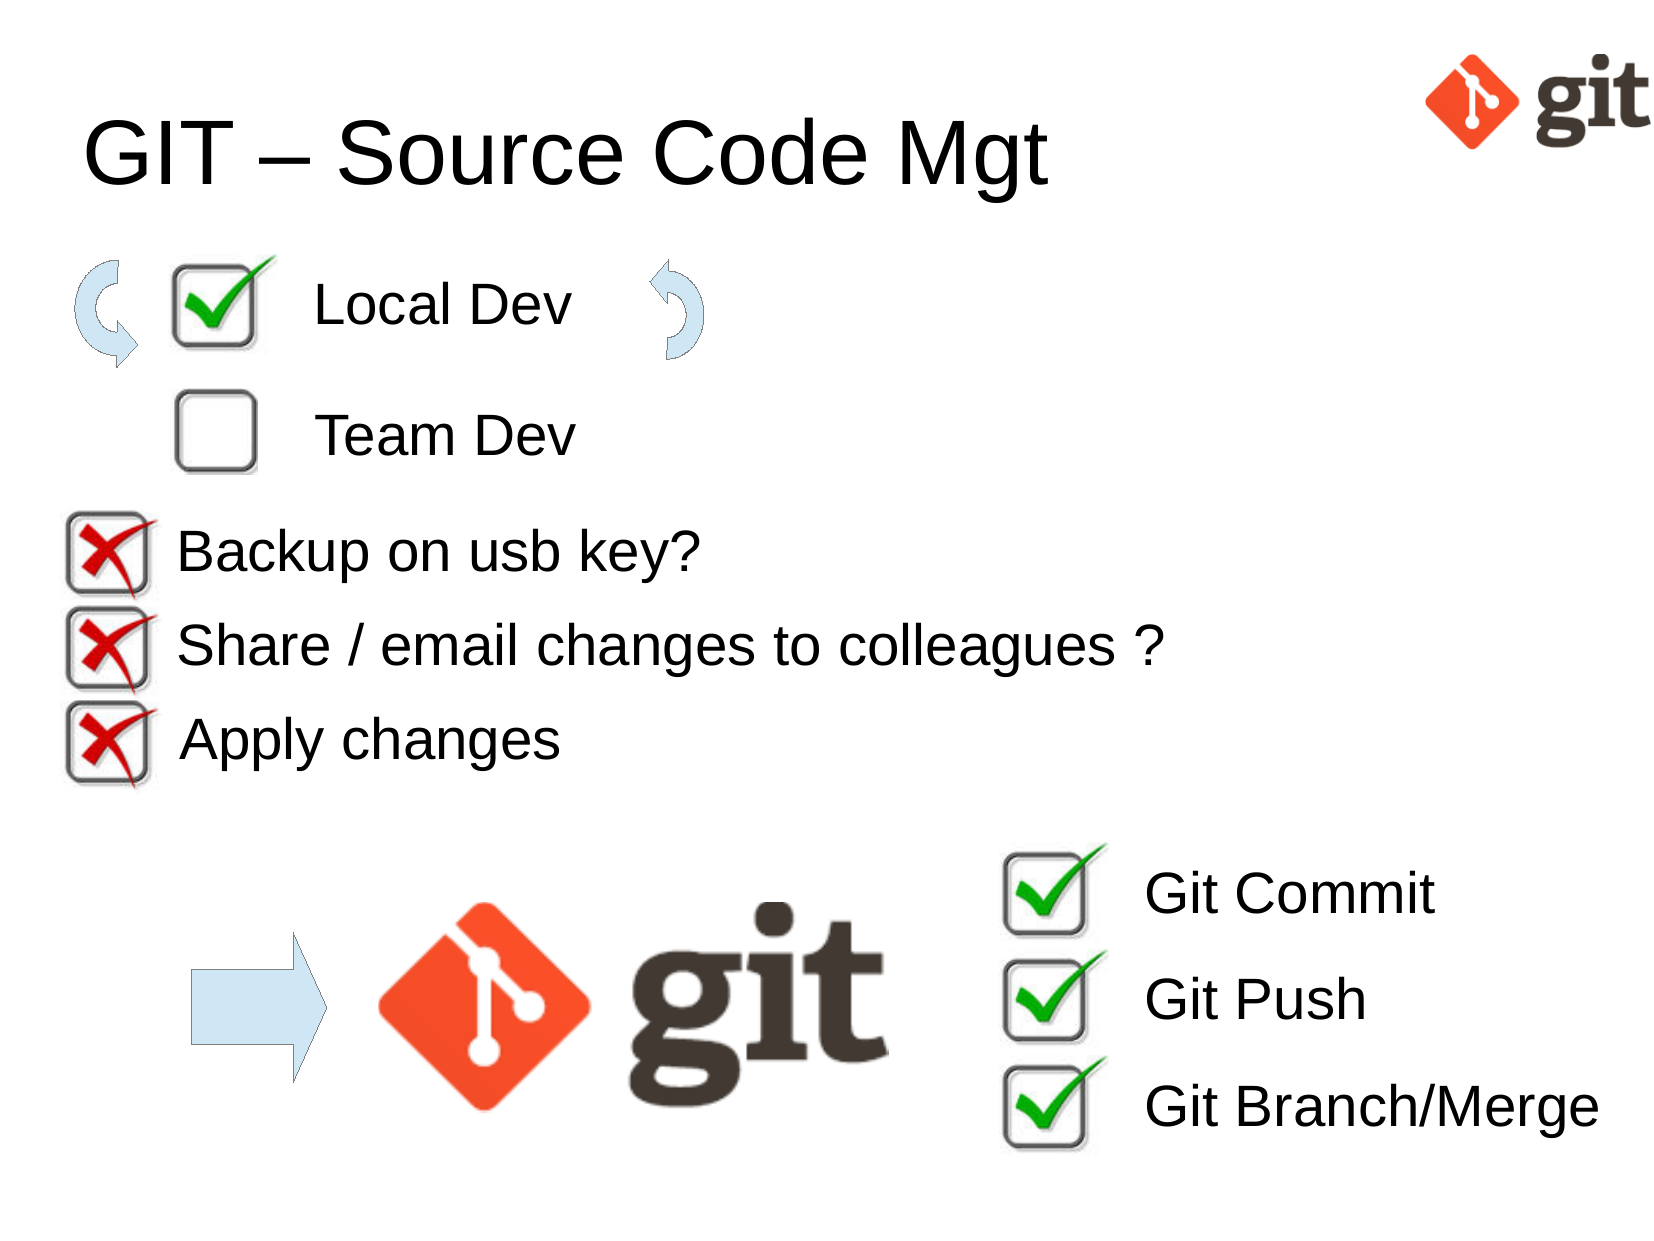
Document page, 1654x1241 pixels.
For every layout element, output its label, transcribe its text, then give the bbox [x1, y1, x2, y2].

text_box Team Dev [300, 394, 593, 475]
text_box [649, 259, 704, 360]
picture [996, 949, 1109, 1051]
picture [996, 842, 1109, 945]
text_box Share / email changes to colleagues ? [162, 605, 1183, 686]
picture [378, 902, 889, 1114]
picture [1425, 54, 1651, 151]
text_box Backup on usb key? [161, 511, 936, 592]
picture [165, 254, 278, 357]
text_box Apply changes [164, 699, 578, 780]
picture [60, 509, 162, 795]
text_box Git Branch/Merge [1129, 1065, 1617, 1146]
text_box [191, 932, 327, 1083]
title GIT – Source Code Mgt [82, 49, 1571, 257]
text_box [74, 260, 138, 368]
text_box Git Commit [1129, 853, 1452, 934]
text_box Git Push [1129, 959, 1384, 1040]
text_box Local Dev [298, 264, 588, 345]
picture [170, 388, 258, 475]
picture [996, 1055, 1109, 1158]
